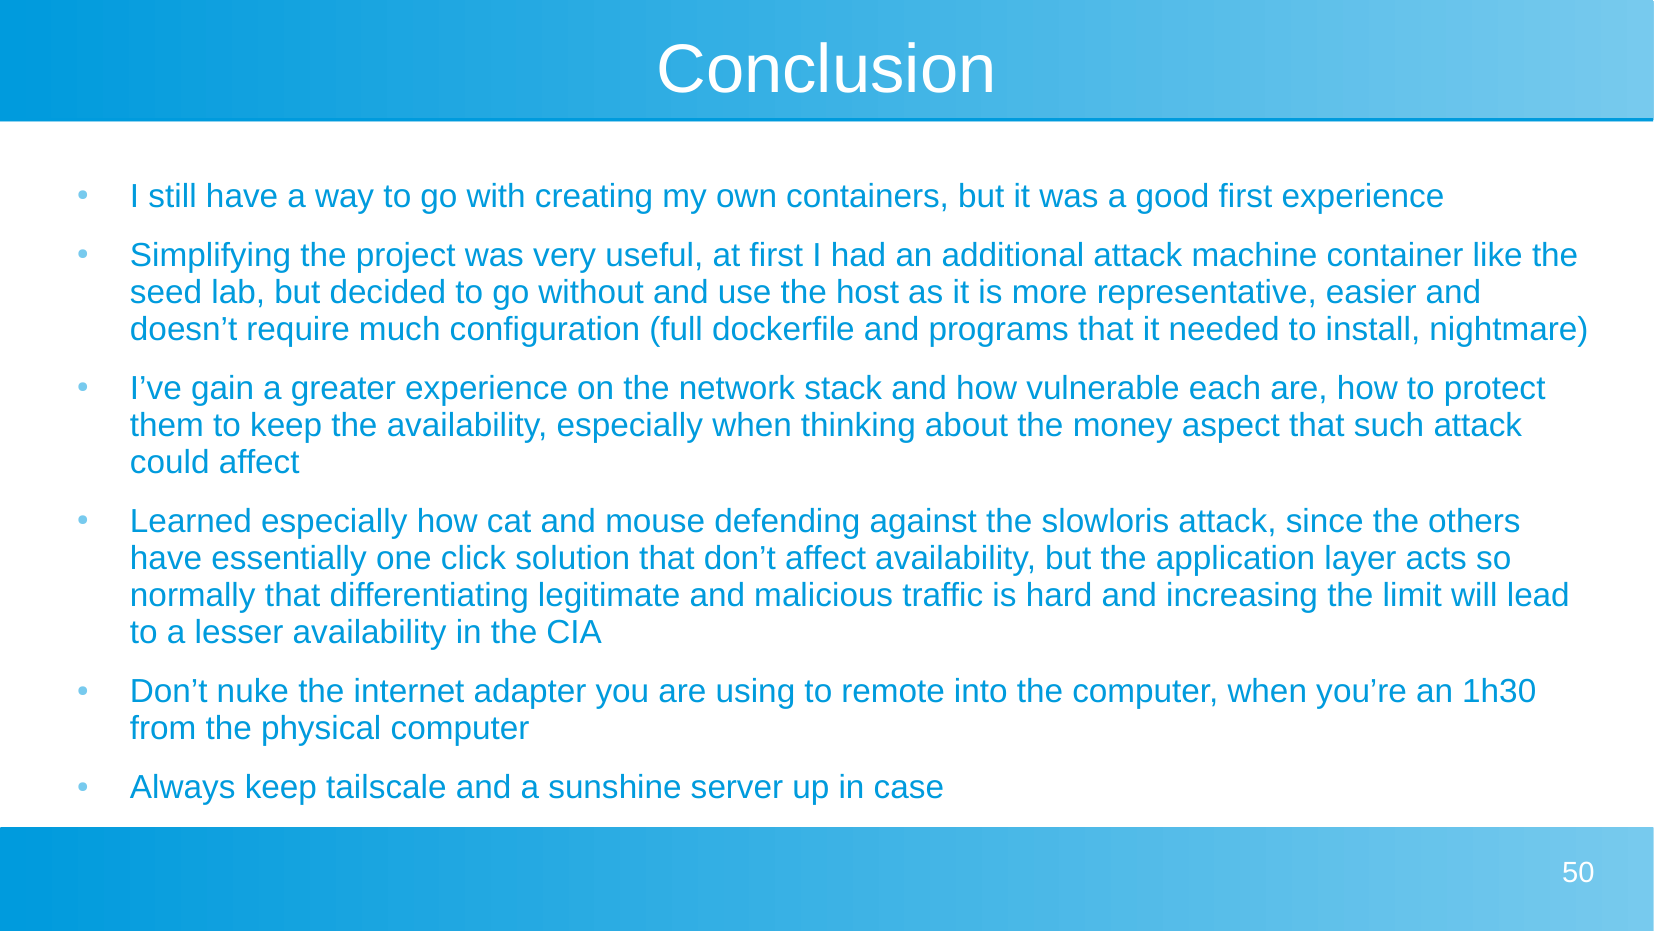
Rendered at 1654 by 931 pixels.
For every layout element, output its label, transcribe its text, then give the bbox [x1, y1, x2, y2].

title Conclusion [59, 29, 1595, 108]
list I still have a way to go with creating my own containers, but it was a good first experience Simplifying the project was very useful, at first I had an additional attack machine container like the seed lab, but decided to go without and use the host as it is more representative, easier and doesn’t require much configuration (full dockerfile and programs that it needed to install, nightmare) I’ve gain a greater experience on the network stack and how vulnerable each are, how to protect them to keep the availability, especially when thinking about the money aspect that such attack could affect Learned especially how cat and mouse defending against the slowloris attack, since the others have essentially one click solution that don’t affect availability, but the application layer acts so normally that differentiating legitimate and malicious traffic is hard and increasing the limit will lead to a lesser availability in the CIA Don’t nuke the internet adapter you are using to remote into the computer, when you’re an 1h30 from the physical computer Always keep tailscale and a sunshine server up in case [59, 177, 1595, 768]
